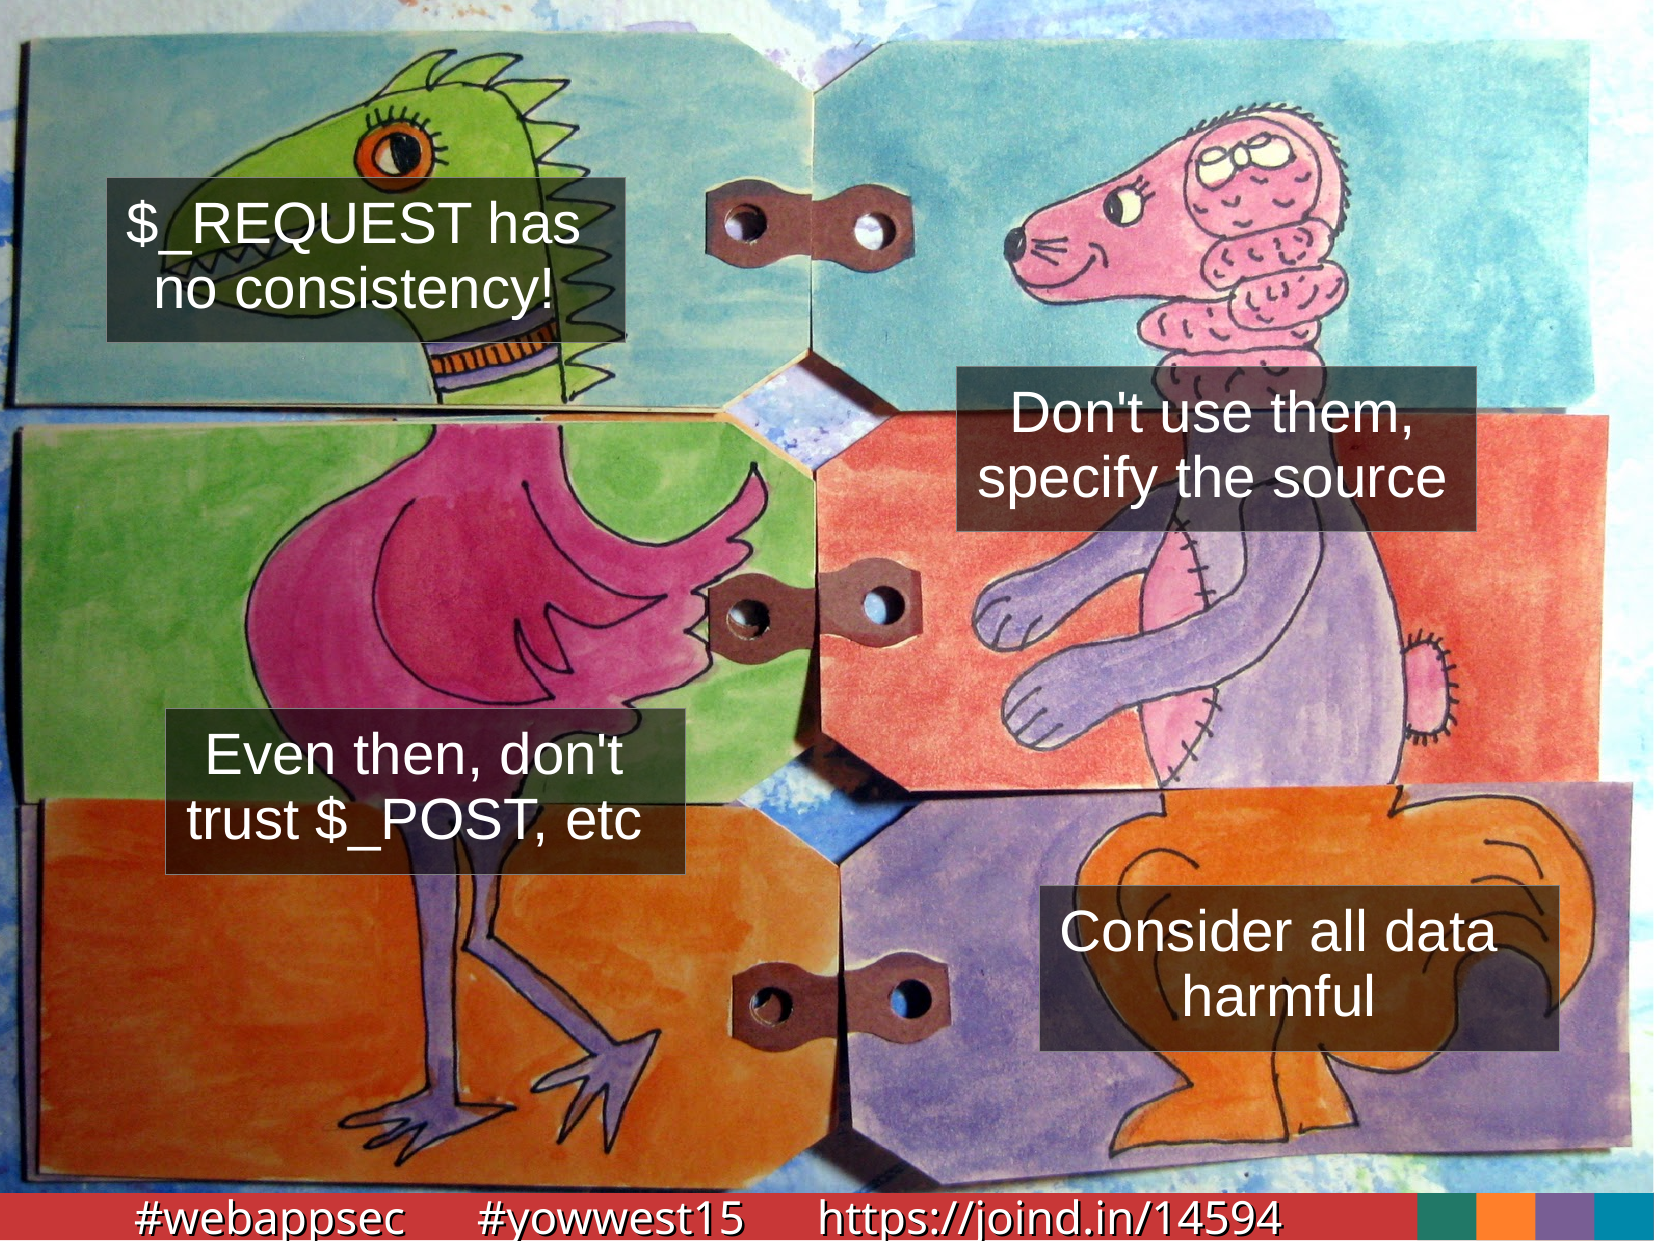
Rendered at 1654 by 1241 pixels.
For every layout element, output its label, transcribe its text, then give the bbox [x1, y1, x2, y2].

picture [0, 0, 1654, 1193]
text_box [106, 177, 626, 343]
text_box [1039, 885, 1560, 1052]
text_box Consider all data harmful [1045, 891, 1554, 1049]
text_box [956, 366, 1477, 532]
text_box Don't use them, specify the source [962, 372, 1471, 529]
text_box $_REQUEST has no consistency! [112, 183, 621, 340]
text_box [165, 708, 686, 875]
text_box Even then, don't trust $_POST, etc [171, 714, 680, 871]
